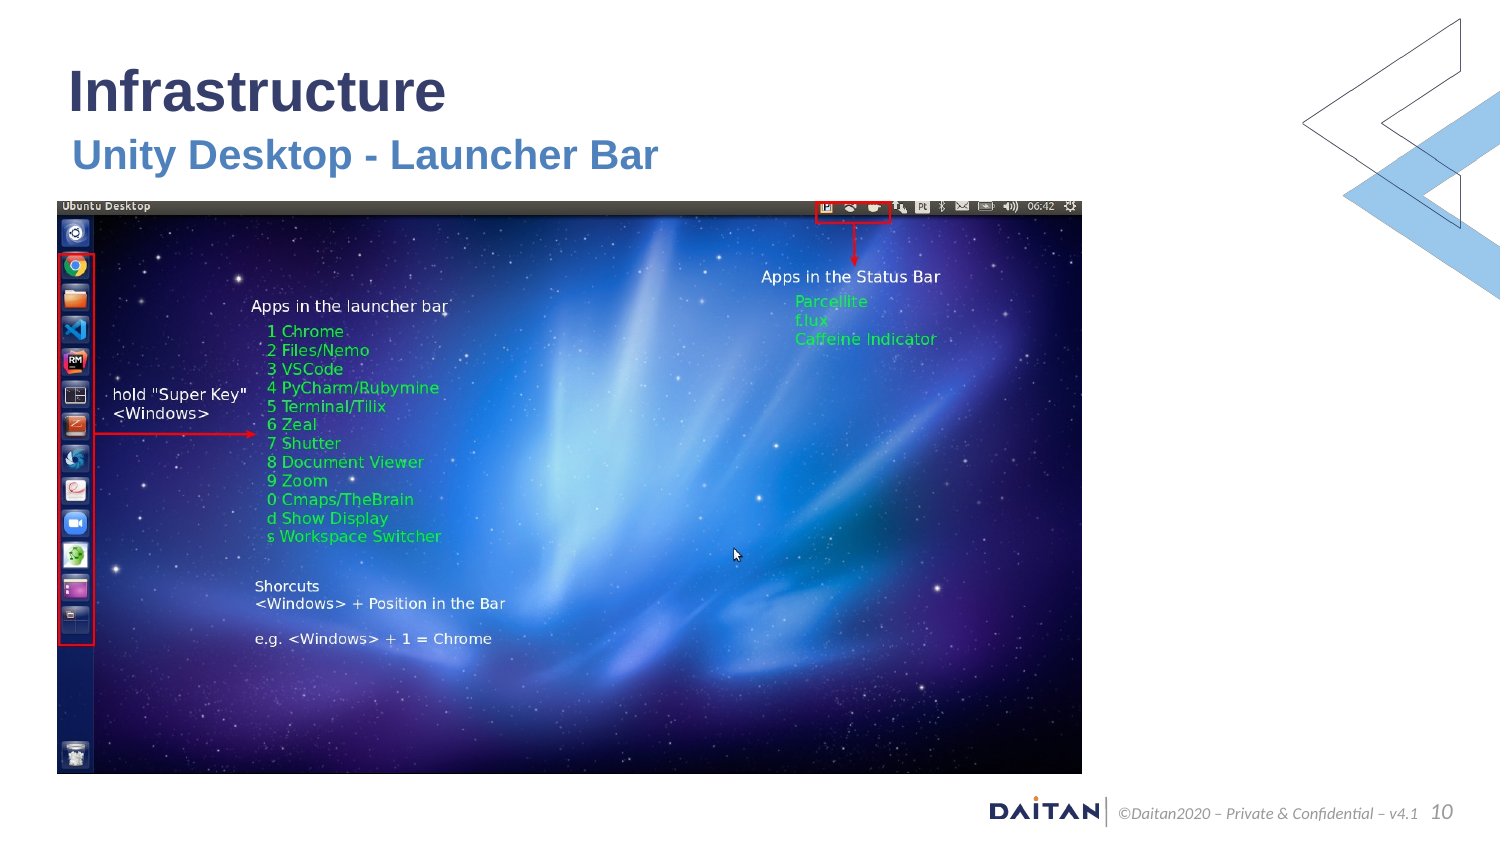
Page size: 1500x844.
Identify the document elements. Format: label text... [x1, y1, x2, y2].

title Infrastructure [57, 50, 1289, 126]
picture [57, 201, 1082, 778]
picture [1303, 20, 1500, 300]
picture [990, 796, 1099, 819]
subtitle Unity Desktop - Launcher Bar [57, 126, 1289, 172]
